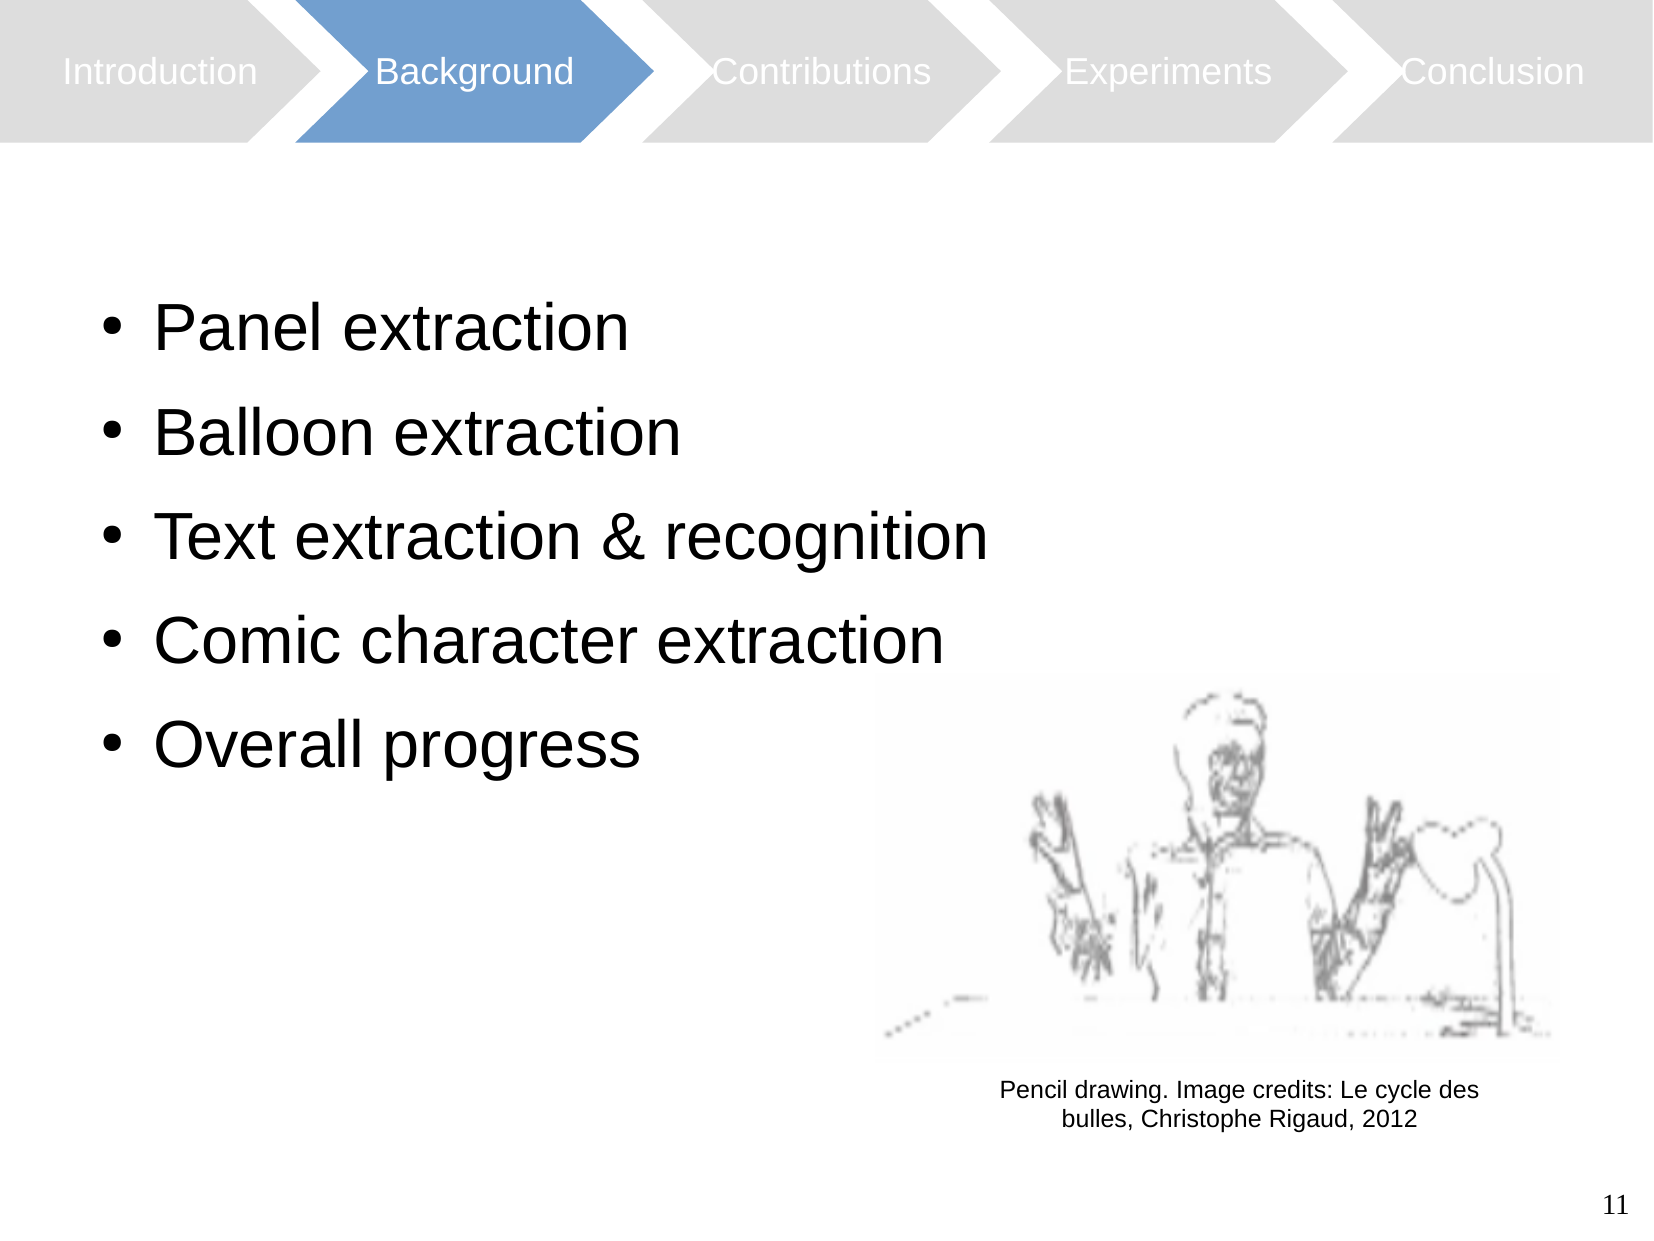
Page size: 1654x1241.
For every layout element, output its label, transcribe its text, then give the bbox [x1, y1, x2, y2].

text_box Contributions [642, 0, 1001, 143]
text_box Pencil drawing. Image credits: Le cycle des bulles, Christophe Rigaud, 2012 [962, 1068, 1518, 1140]
text_box Background [295, 0, 654, 143]
text_box Experiments [989, 0, 1348, 143]
list Panel extraction Balloon extraction Text extraction & recognition Comic character extraction Overall progress [82, 290, 1465, 1010]
text_box Conclusion [1332, 0, 1653, 143]
text_box Introduction [0, 0, 321, 143]
picture [875, 673, 1560, 1063]
